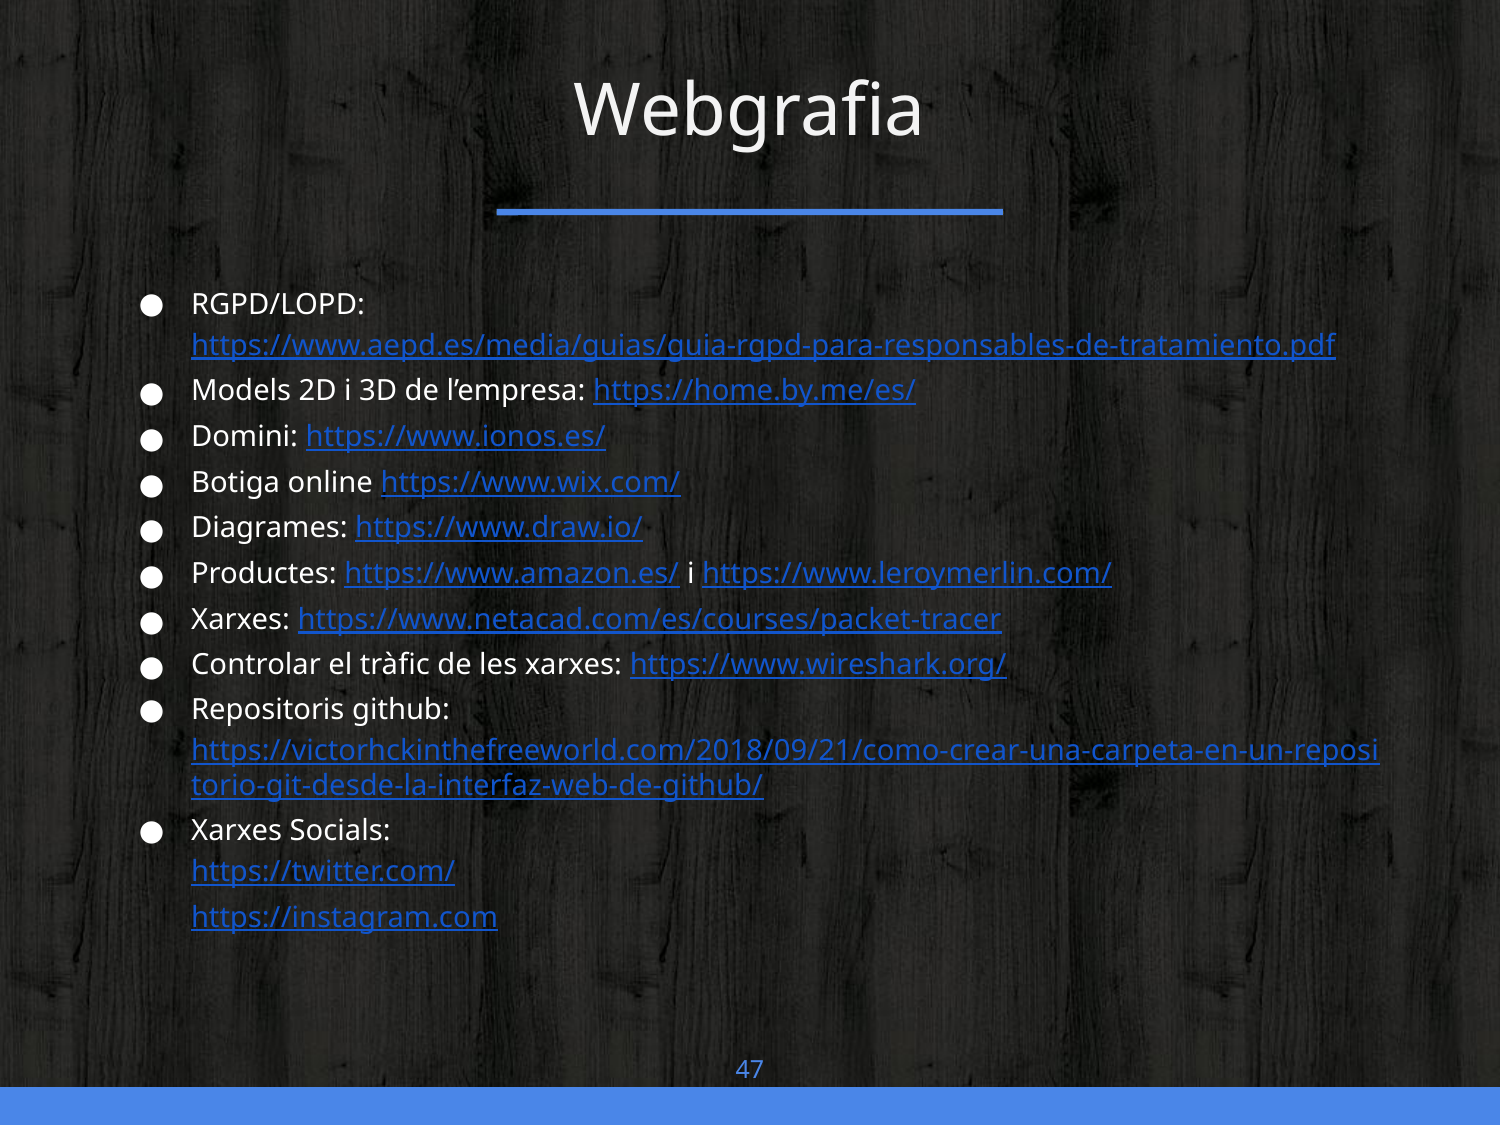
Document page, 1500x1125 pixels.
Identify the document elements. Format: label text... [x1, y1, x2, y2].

title Webgrafia [75, 0, 1425, 213]
picture [0, 0, 1500, 1087]
text_box [0, 1087, 1500, 1125]
text_box RGPD/LOPD: https://www.aepd.es/media/guias/guia-rgpd-para-responsables-de-tratamiento.pdf Models 2D i 3D de l’empresa: https://home.by.me/es/ Domini: https://www.ionos.es/ Botiga online https://www.wix.com/ Diagrames: https://www.draw.io/ Productes: https://www.amazon.es/ i https://www.leroymerlin.com/ Xarxes: https://www.netacad.com/es/courses/packet-tracer Controlar el tràfic de les xarxes: https://www.wireshark.org/ Repositoris github: https://victorhckinthefreeworld.com/2018/09/21/como-crear-una-carpeta-en-un-repositorio-git-desde-la-interfaz-web-de-github/ Xarxes Socials: https://twitter.com/ https://instagram.com [101, 265, 1399, 1019]
slide_number 47 [705, 1038, 795, 1087]
